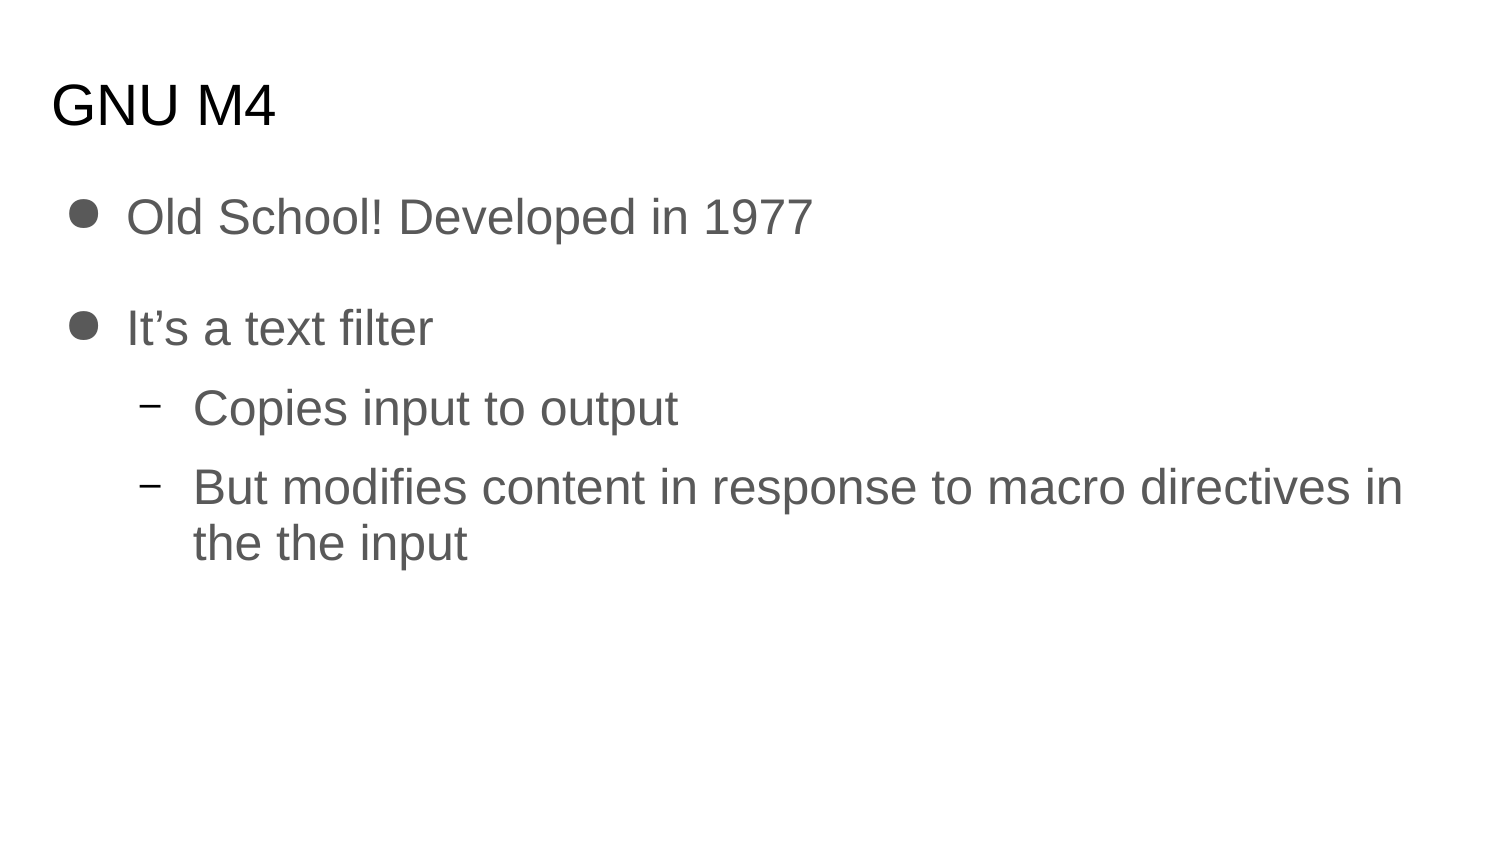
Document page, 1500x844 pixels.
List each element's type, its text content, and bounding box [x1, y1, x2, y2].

list Old School! Developed in 1977 It’s a text filter Copies input to output But modifies content in response to macro directives in the the input [51, 189, 1449, 571]
title GNU M4 [51, 72, 1449, 139]
